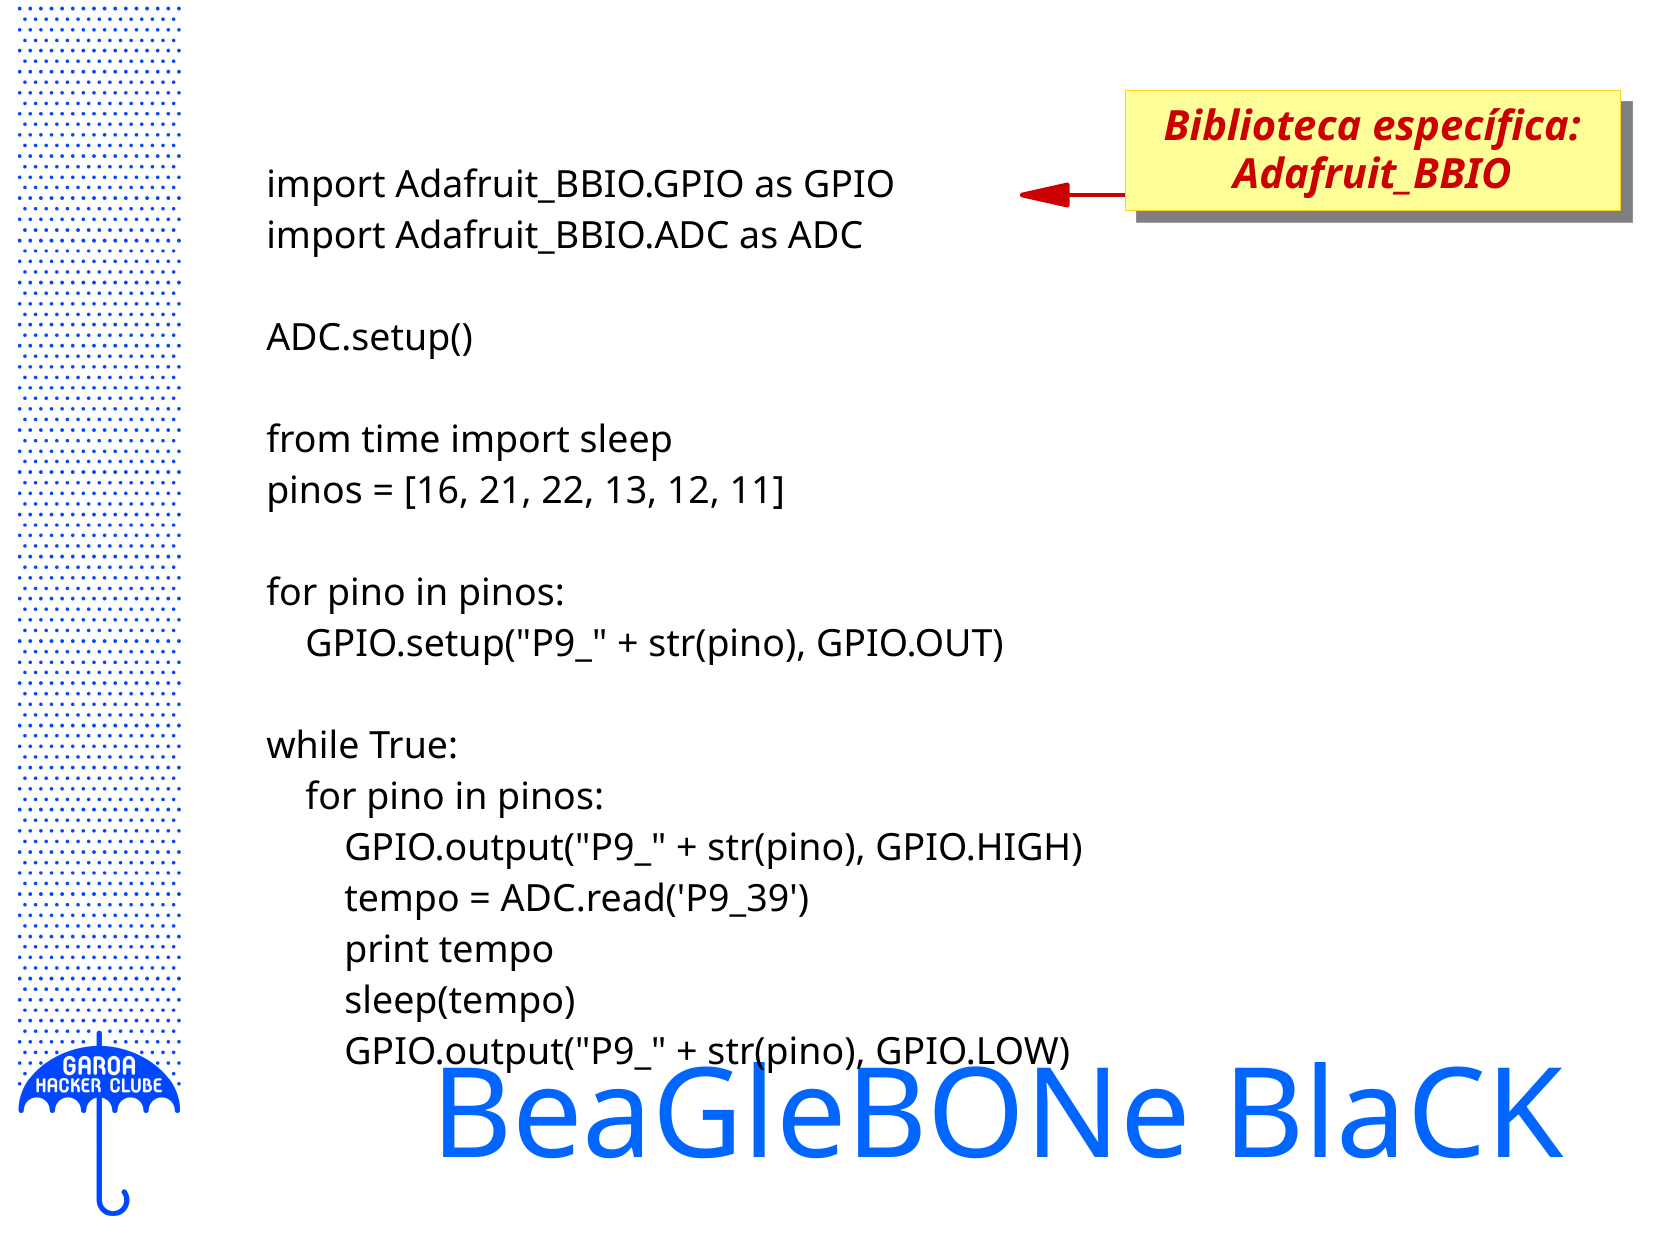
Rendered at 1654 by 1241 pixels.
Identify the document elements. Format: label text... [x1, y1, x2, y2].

picture [17, 0, 181, 1216]
text_box import Adafruit_BBIO.GPIO as GPIO import Adafruit_BBIO.ADC as ADC ADC.setup() from time import sleep pinos = [16, 21, 22, 13, 12, 11] for pino in pinos: GPIO.setup("P9_" + str(pino), GPIO.OUT) while True: for pino in pinos: GPIO.output("P9_" + str(pino), GPIO.HIGH) tempo = ADC.read('P9_39') print tempo sleep(tempo) GPIO.output("P9_" + str(pino), GPIO.LOW) [251, 150, 1384, 931]
title BeaGleBONe BlaCK [360, 1005, 1636, 1213]
text_box Biblioteca específica: Adafruit_BBIO [1125, 90, 1621, 211]
